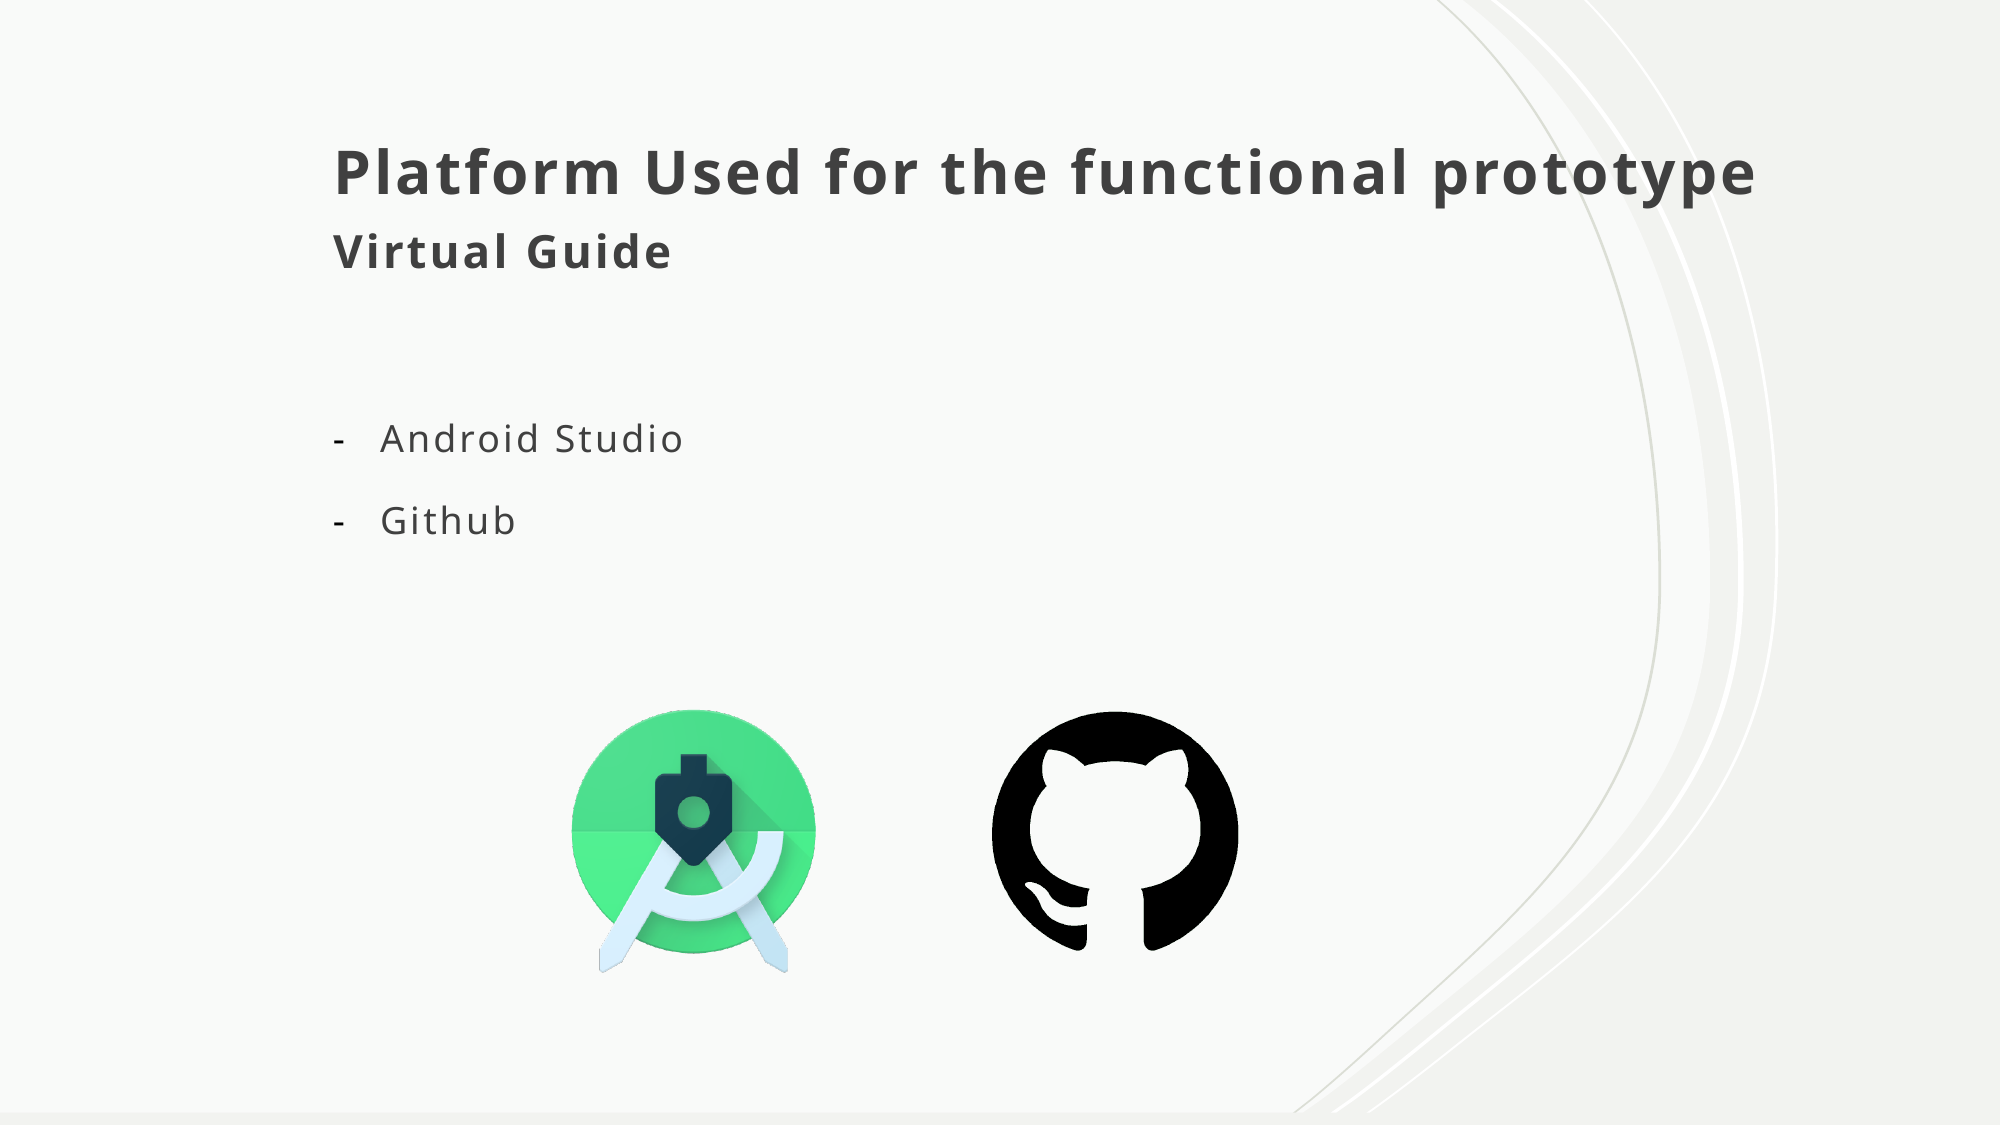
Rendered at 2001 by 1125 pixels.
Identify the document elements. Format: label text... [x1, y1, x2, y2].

picture [539, 677, 848, 985]
text_box [0, 0, 2000, 1125]
title Platform Used for the functional prototype Virtual Guide [315, 72, 1862, 294]
list Android Studio Github [315, 379, 1754, 979]
picture [890, 707, 1332, 955]
